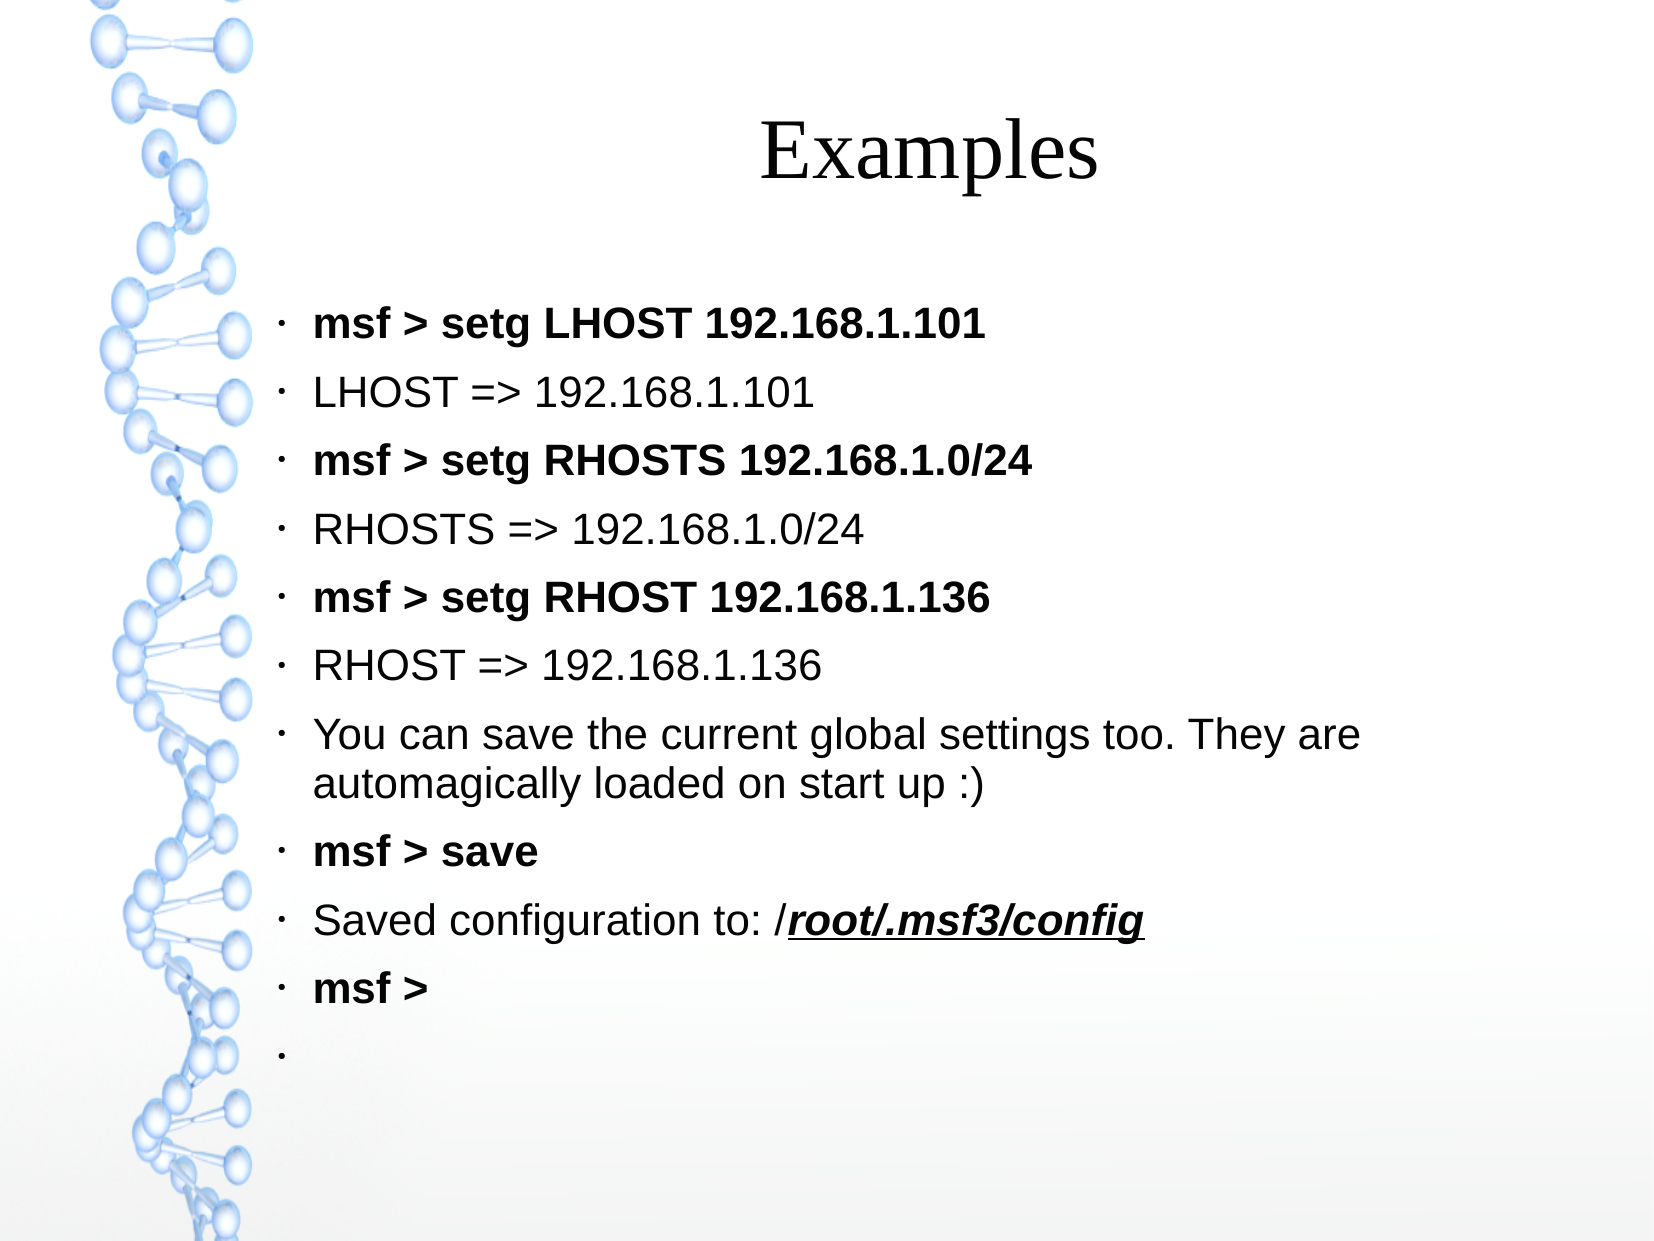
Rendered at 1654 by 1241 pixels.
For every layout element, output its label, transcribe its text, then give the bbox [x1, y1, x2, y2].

list msf > setg LHOST 192.168.1.101 LHOST => 192.168.1.101 msf > setg RHOSTS 192.168.1.0/24 RHOSTS => 192.168.1.0/24 msf > setg RHOST 192.168.1.136 RHOST => 192.168.1.136 You can save the current global settings too. They are automagically loaded on start up :) msf > save Saved configuration to: /root/.msf3/config msf > [265, 299, 1595, 1019]
title Examples [265, 47, 1595, 252]
picture [0, 0, 1654, 1241]
